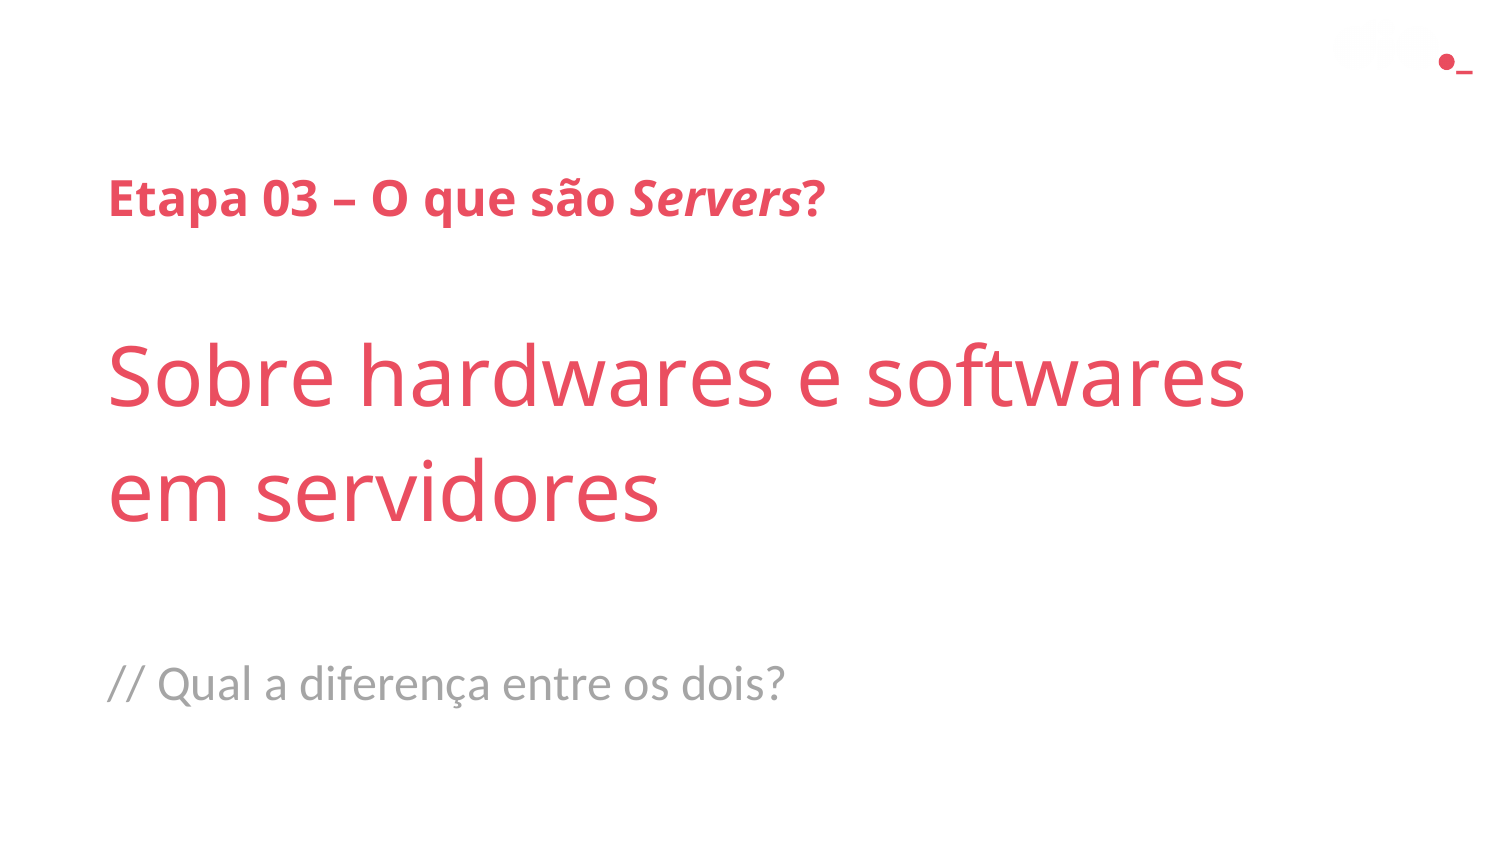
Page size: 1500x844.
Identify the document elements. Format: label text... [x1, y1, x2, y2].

text_box Etapa 03 – O que são Servers? [92, 142, 1309, 223]
text_box Sobre hardwares e softwares em servidores [92, 292, 1309, 558]
picture [1333, 19, 1473, 75]
text_box // Qual a diferença entre os dois? [92, 635, 1309, 701]
